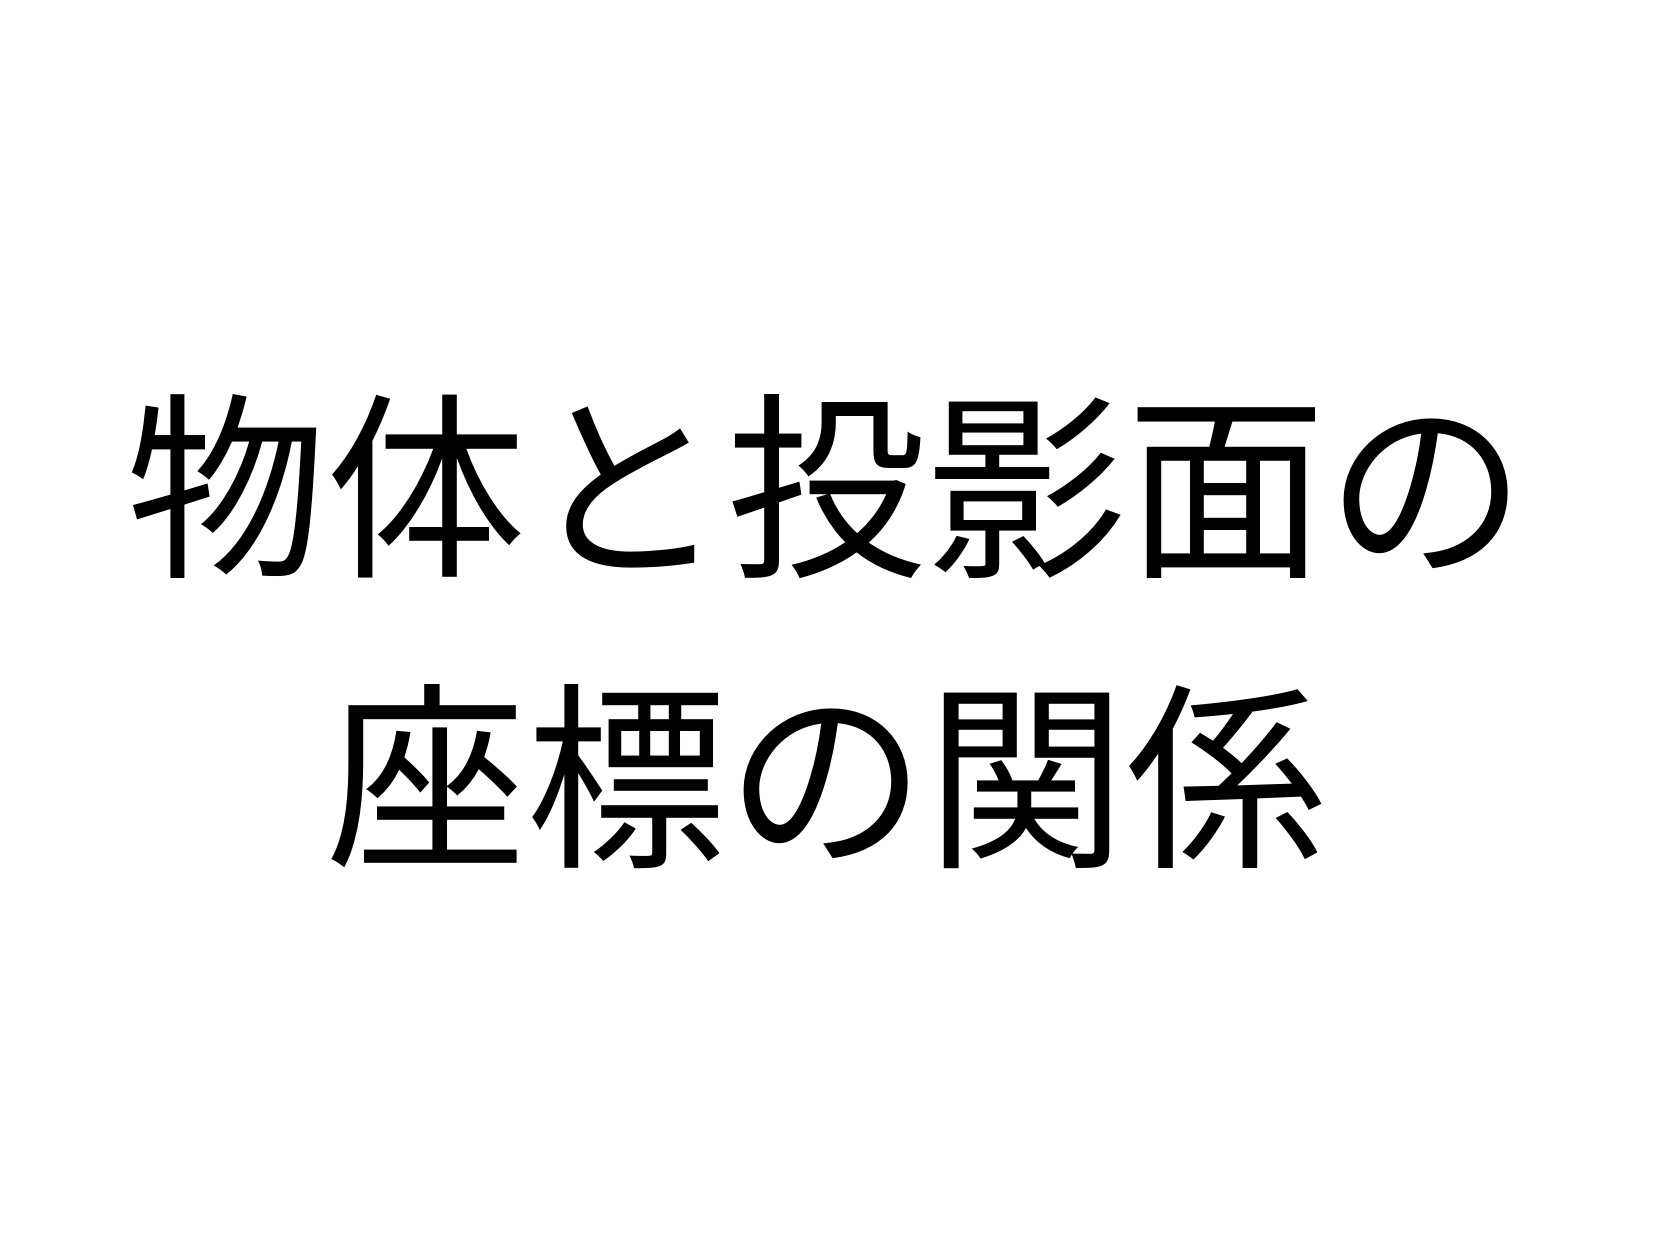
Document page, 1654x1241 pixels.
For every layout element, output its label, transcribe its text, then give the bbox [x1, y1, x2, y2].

title 物体と投影面の座標の関係 [82, 320, 1571, 921]
